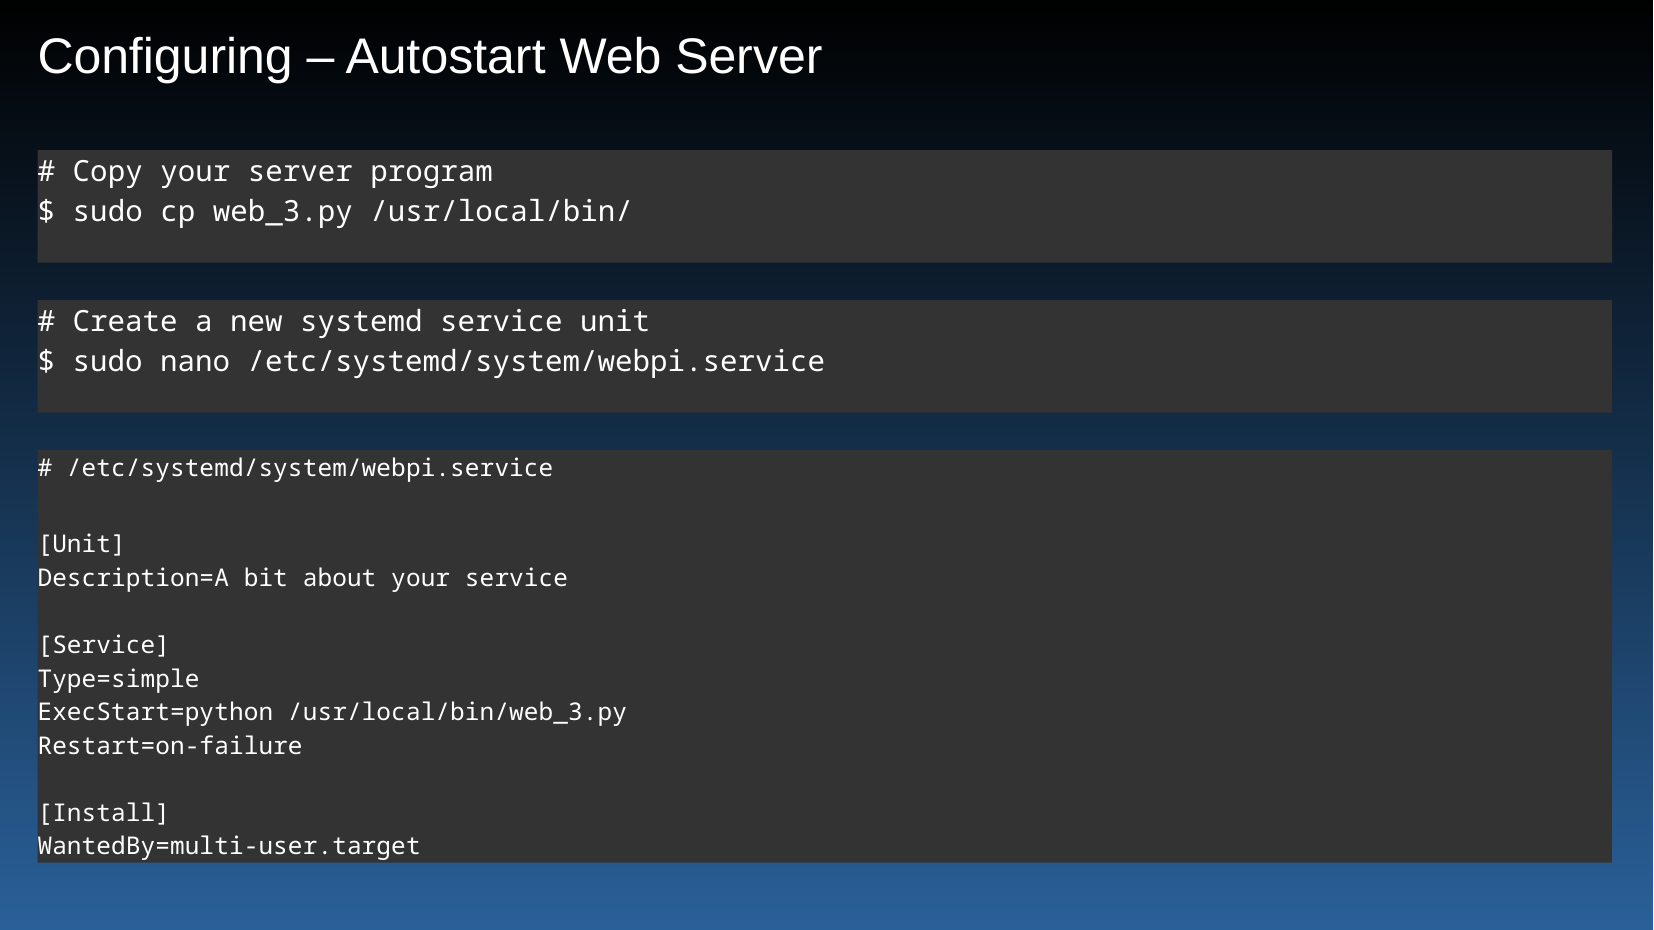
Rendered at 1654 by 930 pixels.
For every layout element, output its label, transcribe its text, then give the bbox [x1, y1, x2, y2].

list # Create a new systemd service unit $ sudo nano /etc/systemd/system/webpi.service [37, 300, 1612, 413]
title Configuring – Autostart Web Server [37, 28, 1612, 84]
list # /etc/systemd/system/webpi.service [Unit] Description=A bit about your service [Service] Type=simple ExecStart=python /usr/local/bin/web_3.py Restart=on-failure [Install] WantedBy=multi-user.target [37, 449, 1612, 863]
list # Copy your server program $ sudo cp web_3.py /usr/local/bin/ [37, 150, 1613, 263]
